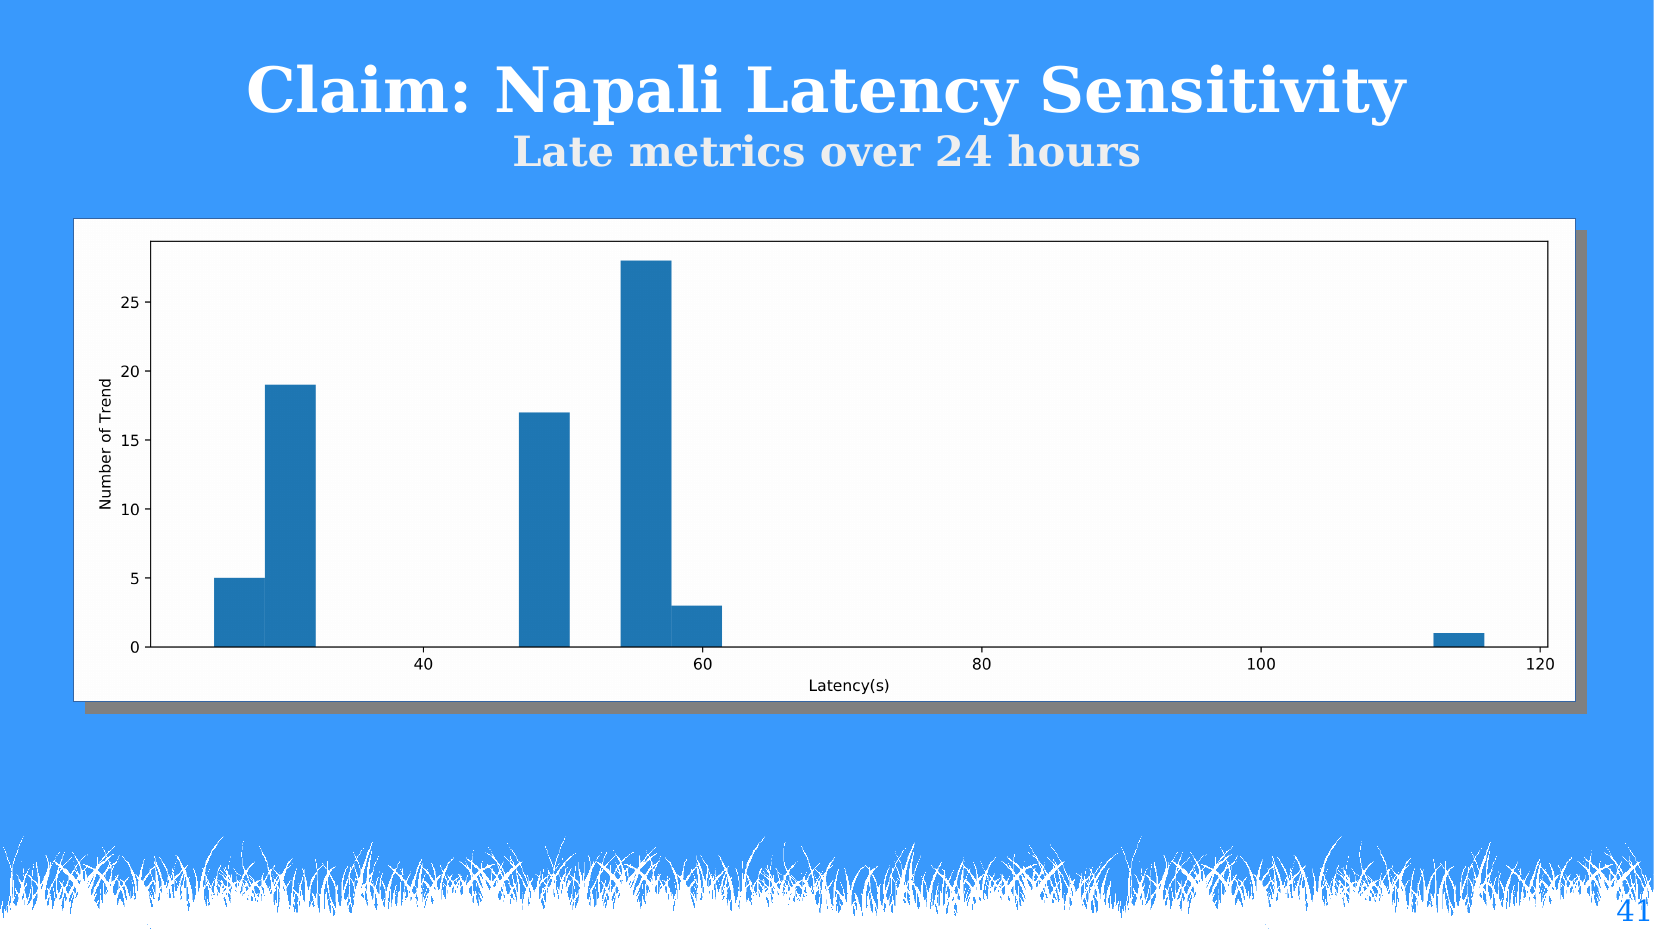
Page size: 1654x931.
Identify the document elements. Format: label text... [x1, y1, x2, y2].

picture [0, 0, 1654, 931]
title Claim: Napali Latency Sensitivity Late metrics over 24 hours [82, 36, 1571, 194]
